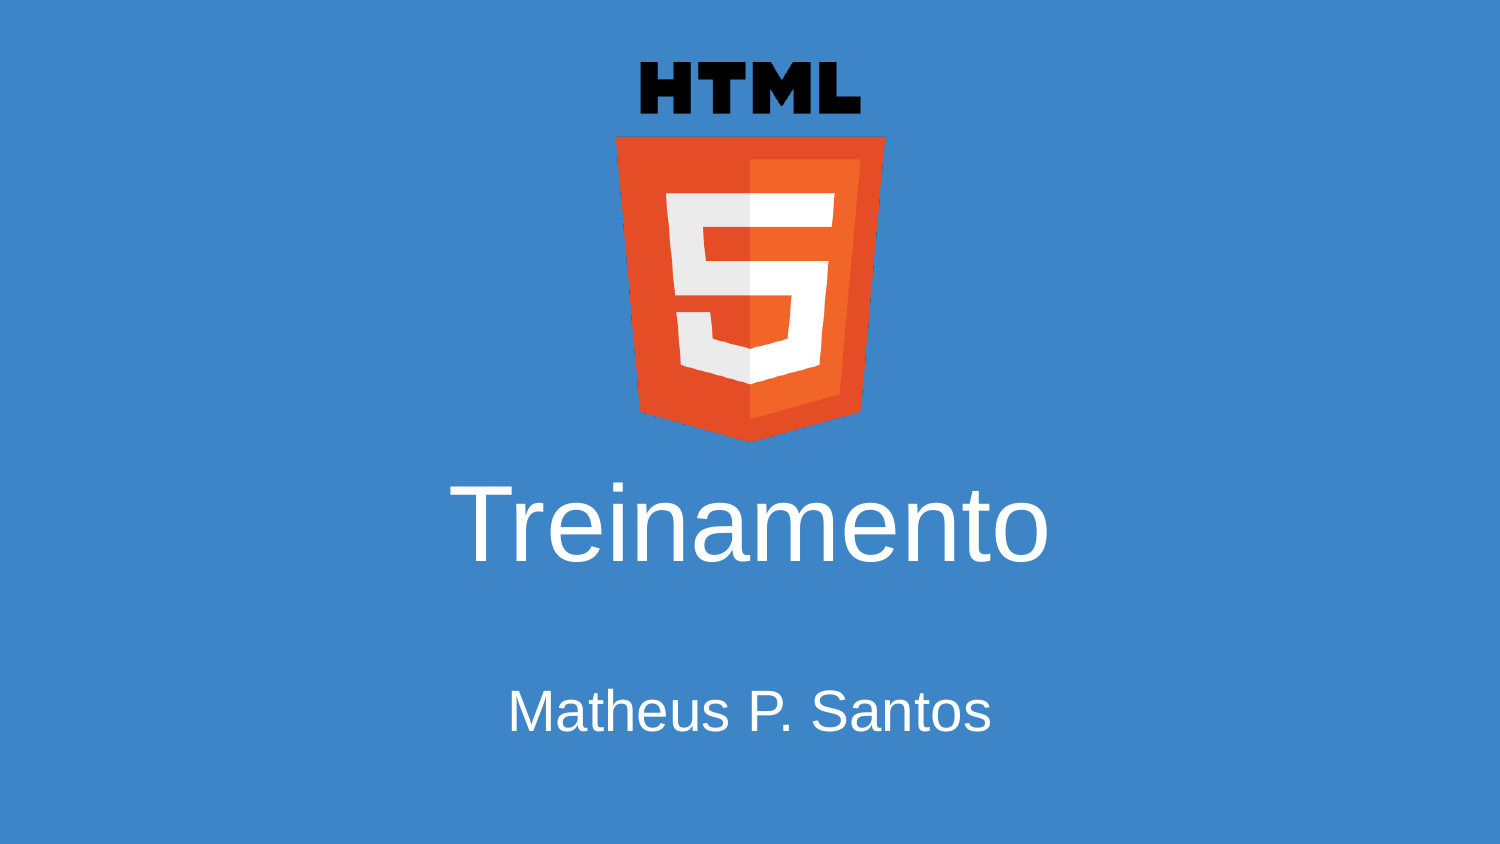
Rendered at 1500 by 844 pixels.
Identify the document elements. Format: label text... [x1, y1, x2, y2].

title Treinamento [51, 428, 1449, 599]
subtitle Matheus P. Santos [51, 657, 1449, 788]
picture [560, 62, 940, 442]
